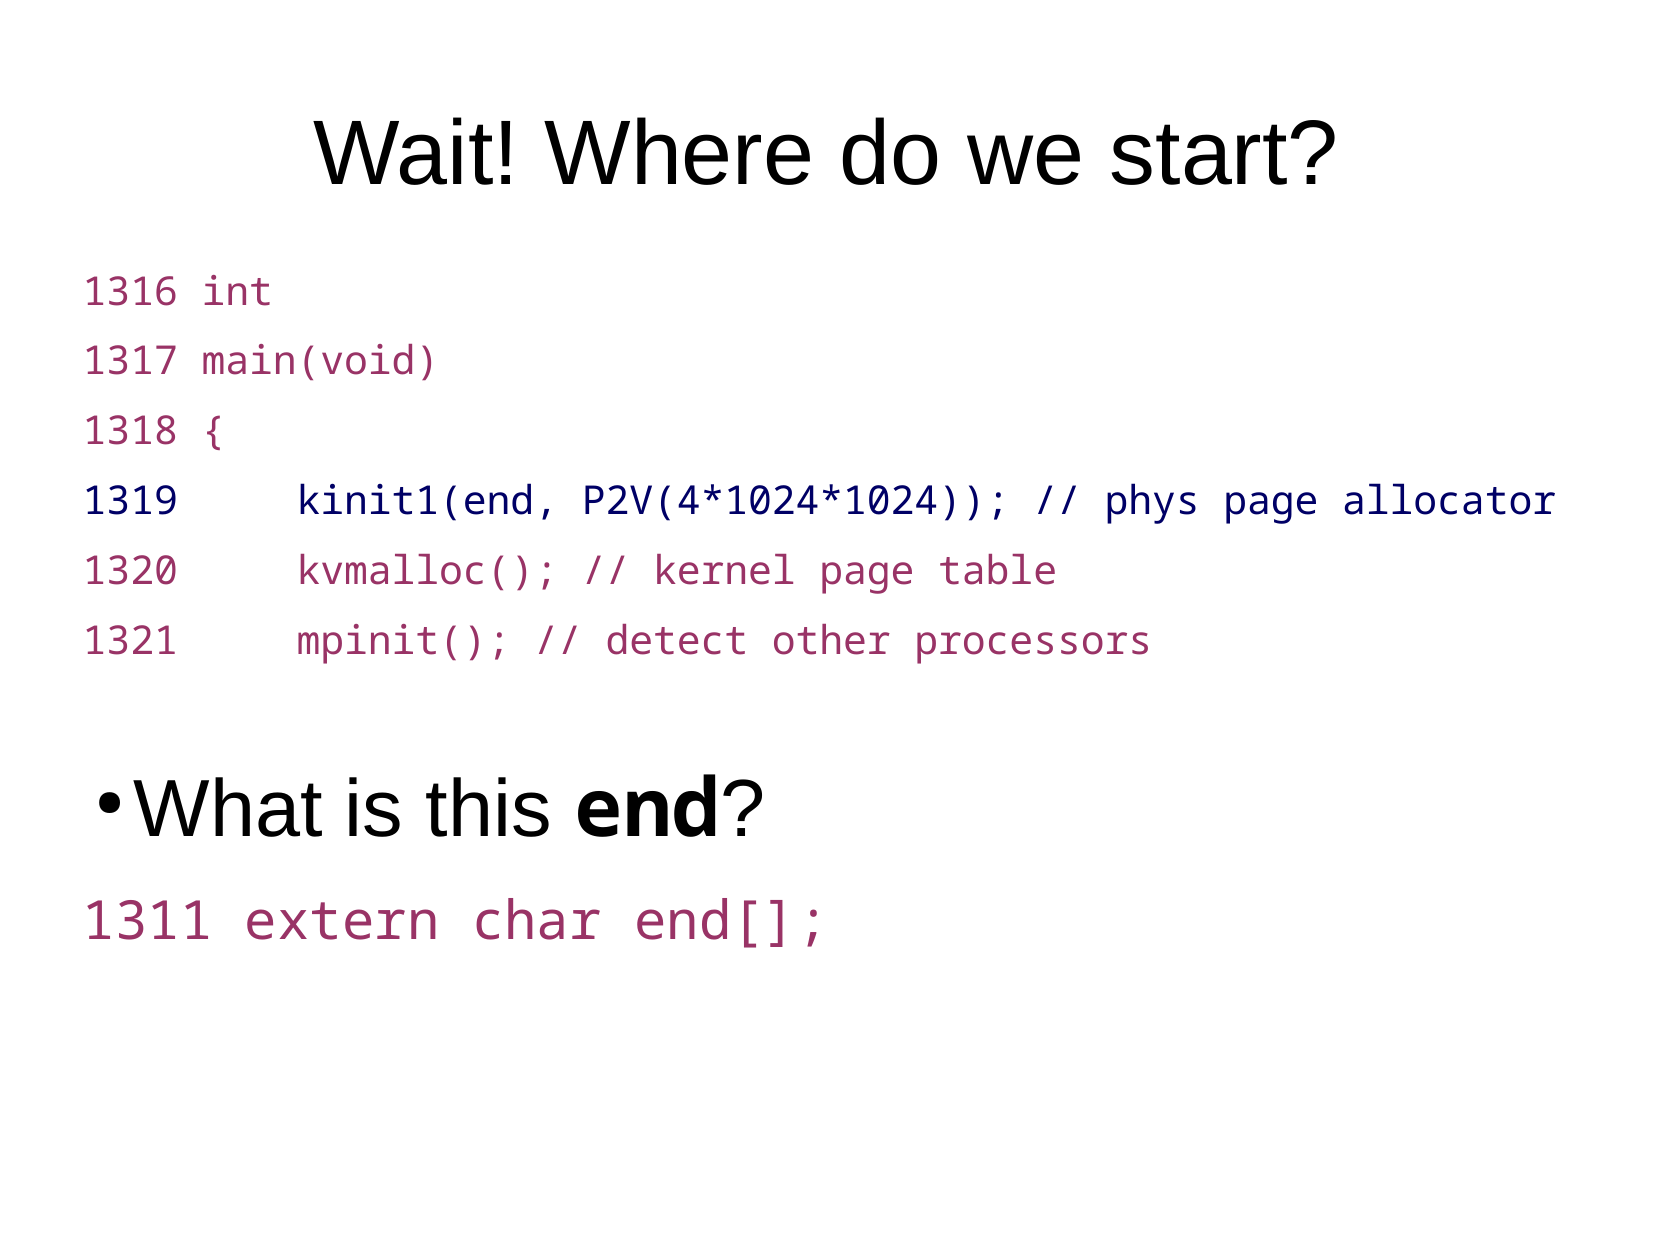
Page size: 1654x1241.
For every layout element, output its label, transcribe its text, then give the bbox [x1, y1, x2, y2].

title Wait! Where do we start? [82, 49, 1571, 257]
list What is this end? 1311 extern char end[]; [82, 750, 1571, 1051]
list 1316 int 1317 main(void) 1318 { 1319 kinit1(end, P2V(4*1024*1024)); // phys page allocator 1320 kvmalloc(); // kernel page table 1321 mpinit(); // detect other processors [82, 262, 1571, 676]
